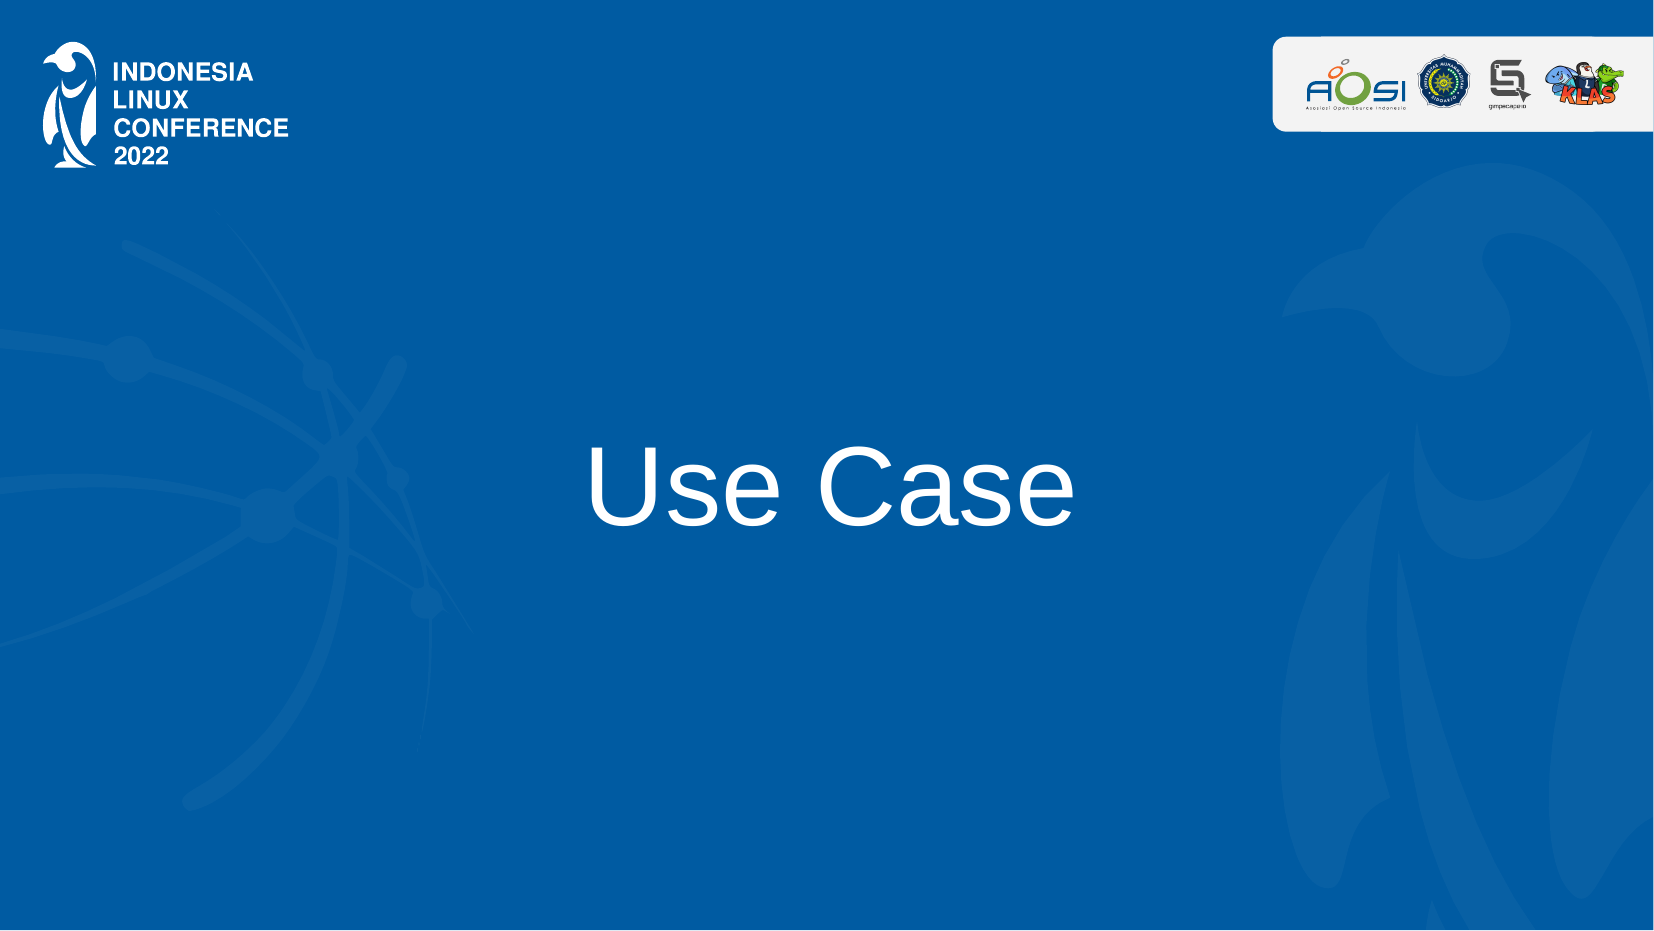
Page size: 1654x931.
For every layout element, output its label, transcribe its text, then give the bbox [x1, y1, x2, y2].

text_box Use Case [43, 412, 1619, 538]
picture [1417, 54, 1471, 108]
picture [1545, 62, 1624, 105]
